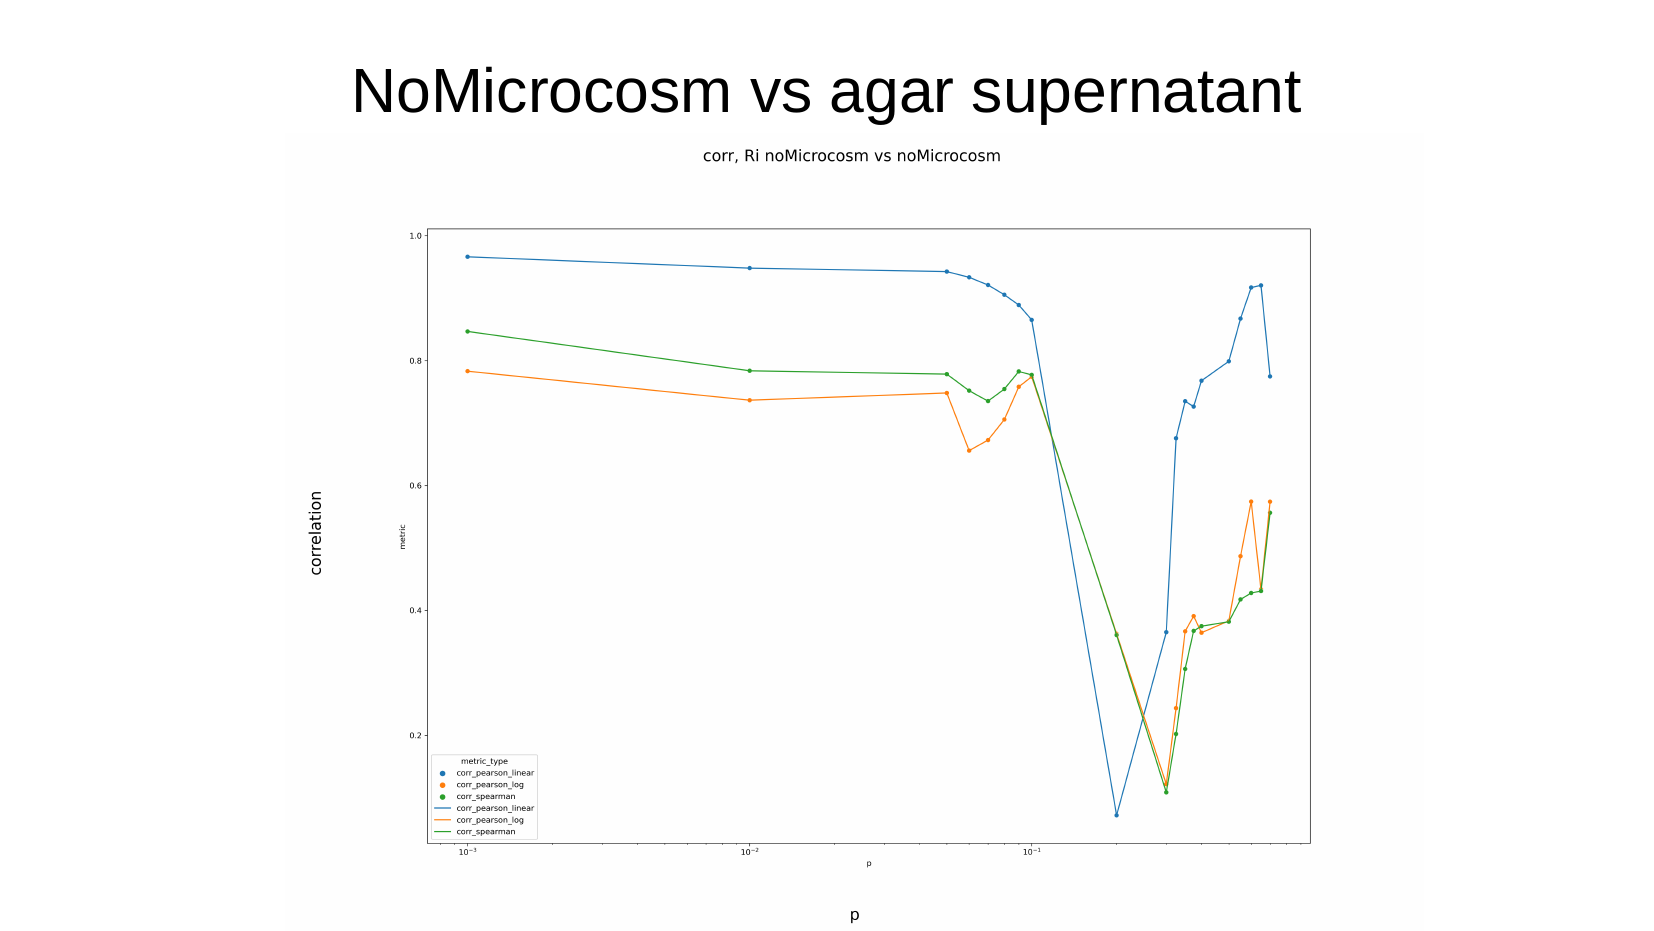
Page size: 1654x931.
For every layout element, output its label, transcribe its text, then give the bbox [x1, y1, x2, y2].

title NoMicrocosm vs agar supernatant [82, 13, 1571, 169]
picture [285, 133, 1424, 931]
